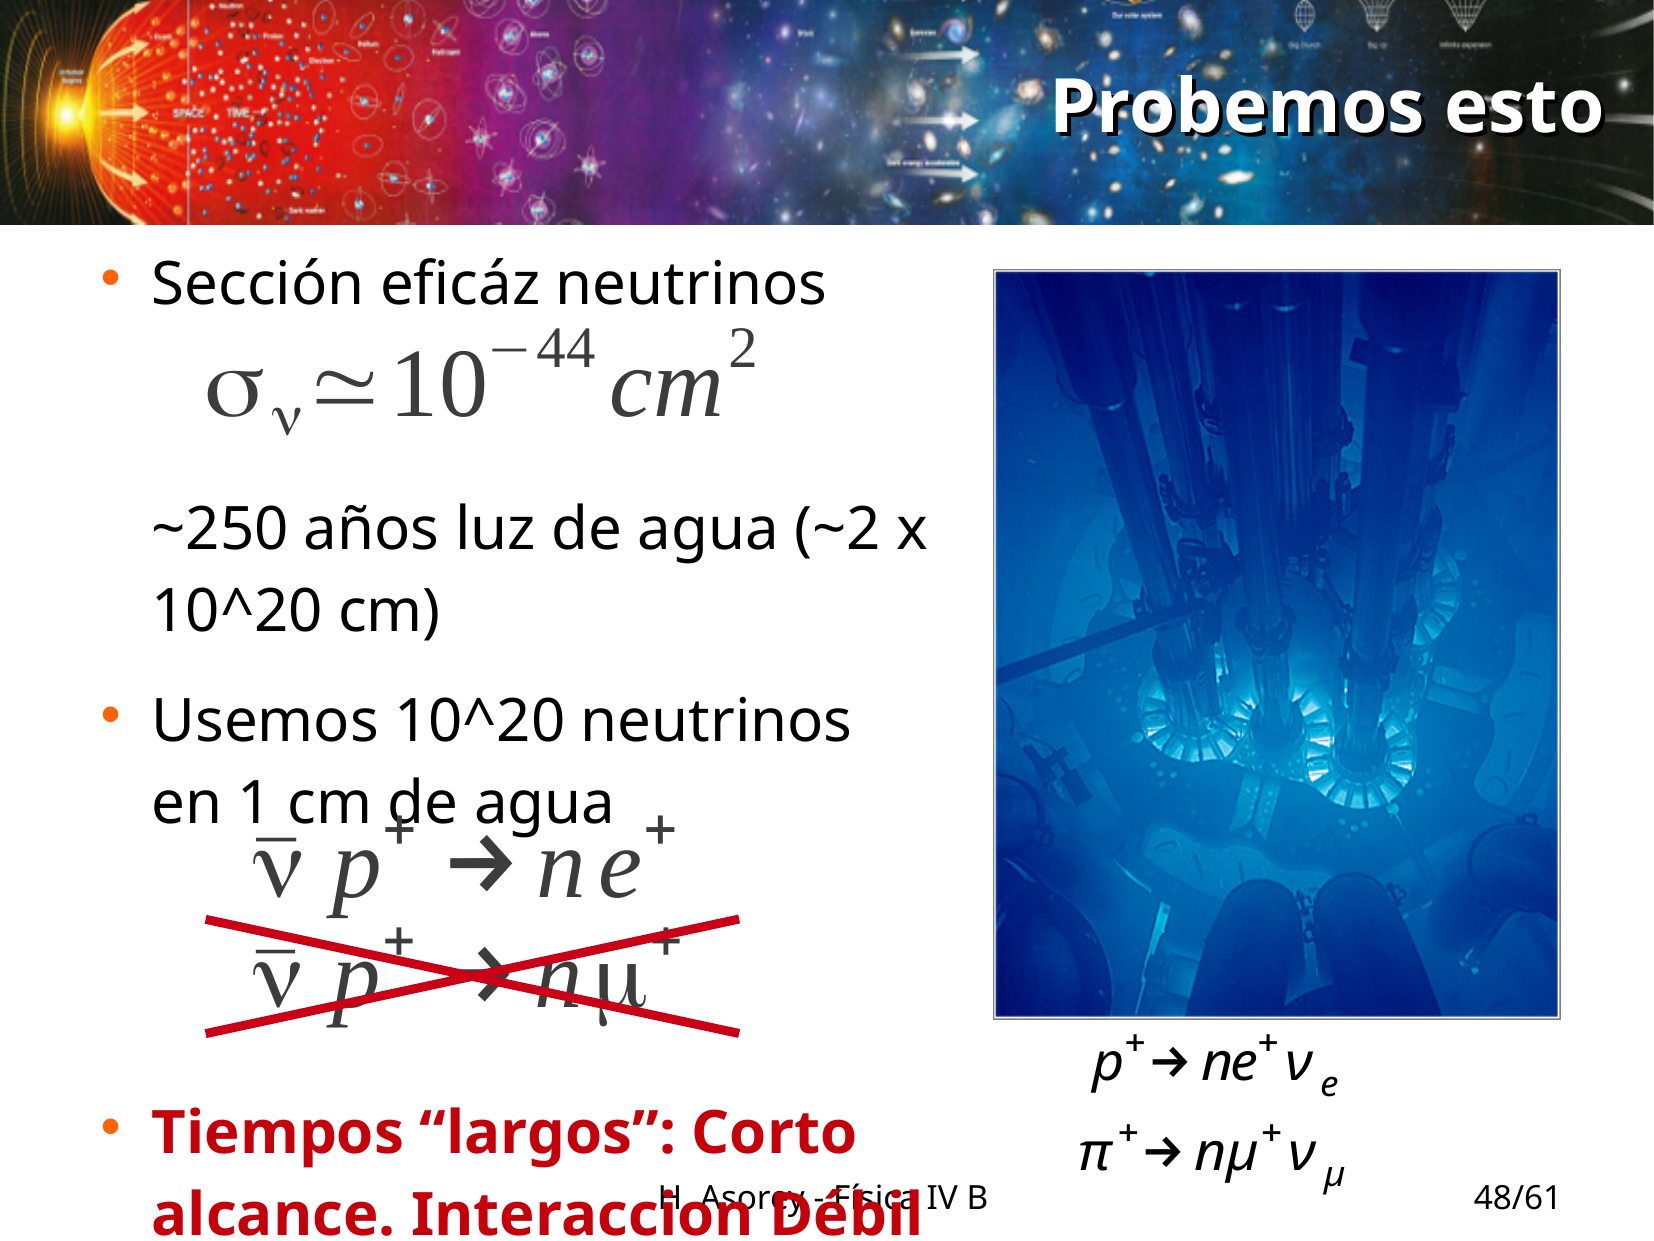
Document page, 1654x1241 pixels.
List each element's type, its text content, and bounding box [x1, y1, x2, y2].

chart [242, 932, 447, 1021]
chart [497, 931, 706, 1021]
chart [242, 982, 706, 1036]
chart [197, 315, 766, 442]
list Sección eficáz neutrinos ~250 años luz de agua (~2 x 10^20 cm) Usemos 10^20 neutrinos en 1 cm de agua Tiempos “largos”: Corto alcance. Interaccion Débil [83, 240, 931, 1241]
title Probemos esto [45, 15, 1606, 191]
chart [242, 795, 706, 971]
picture [0, 0, 1654, 225]
picture [993, 269, 1561, 1021]
chart [1065, 1021, 1373, 1196]
